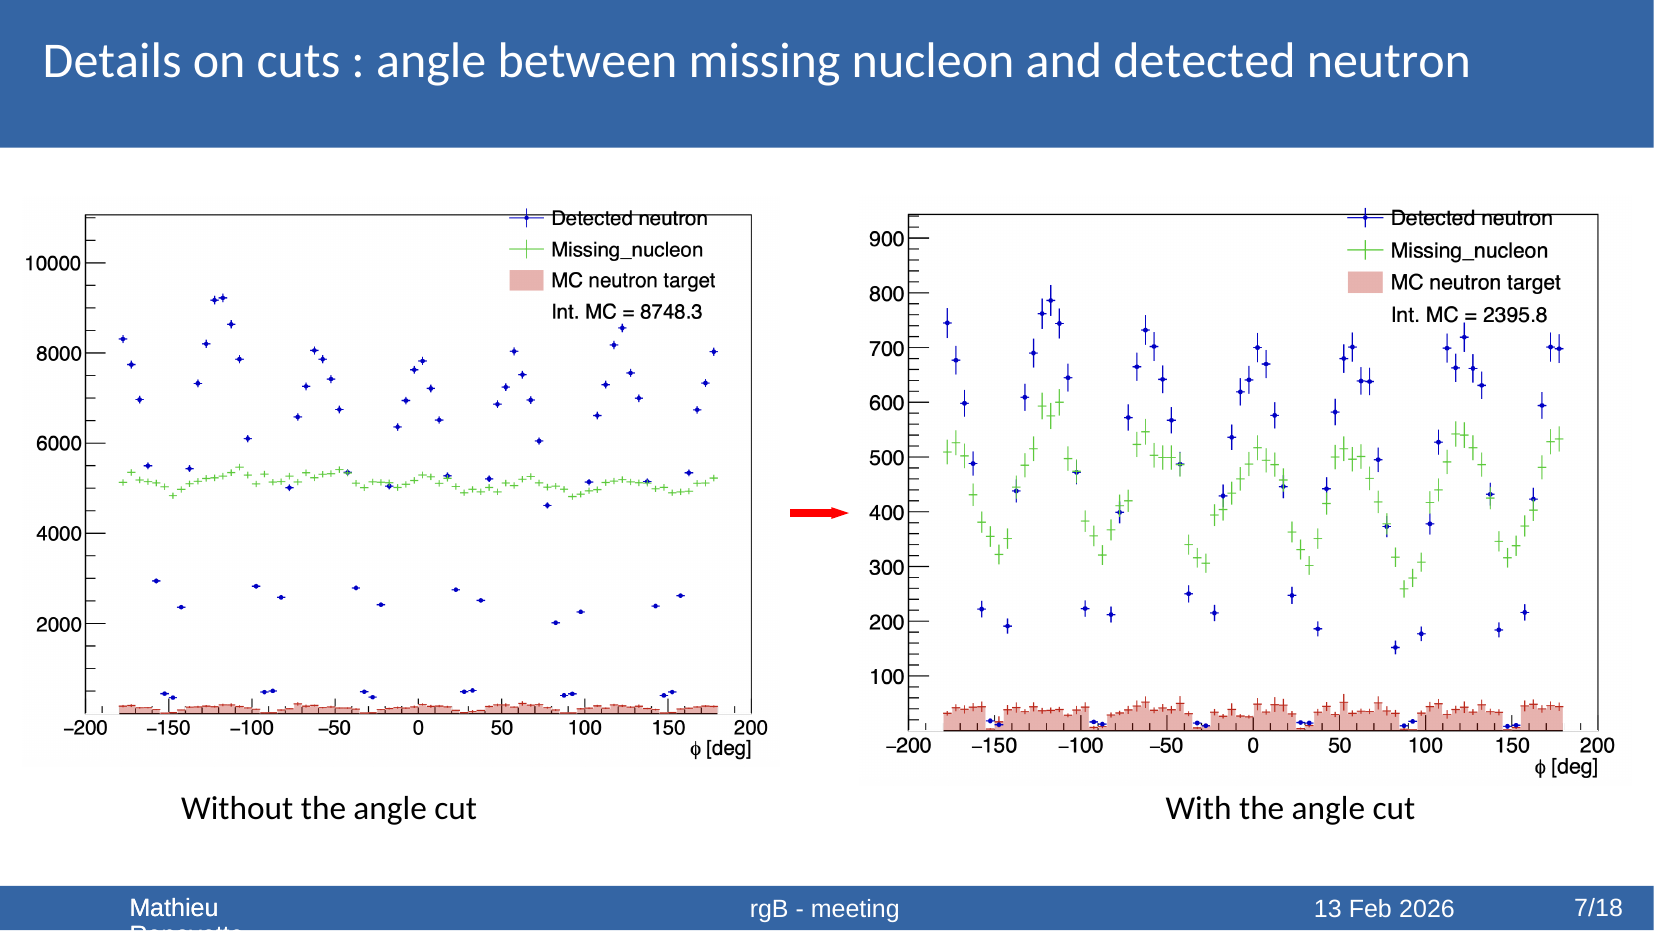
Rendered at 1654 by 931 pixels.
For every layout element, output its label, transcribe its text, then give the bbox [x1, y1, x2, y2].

text_box 13 Feb 2026 [1299, 887, 1536, 931]
text_box [0, 885, 131, 931]
text_box [0, 0, 1654, 148]
text_box Mathieu Ronayette [114, 885, 355, 929]
text_box [226, 885, 1654, 931]
text_box With the angle cut [1150, 786, 1441, 834]
text_box Without the angle cut [166, 778, 504, 834]
text_box rgB - meeting [734, 887, 953, 931]
text_box Details on cuts : angle between missing nucleon and detected neutron [27, 32, 1560, 110]
picture [22, 196, 780, 767]
picture [859, 195, 1632, 786]
text_box 7/18 [1559, 885, 1654, 930]
